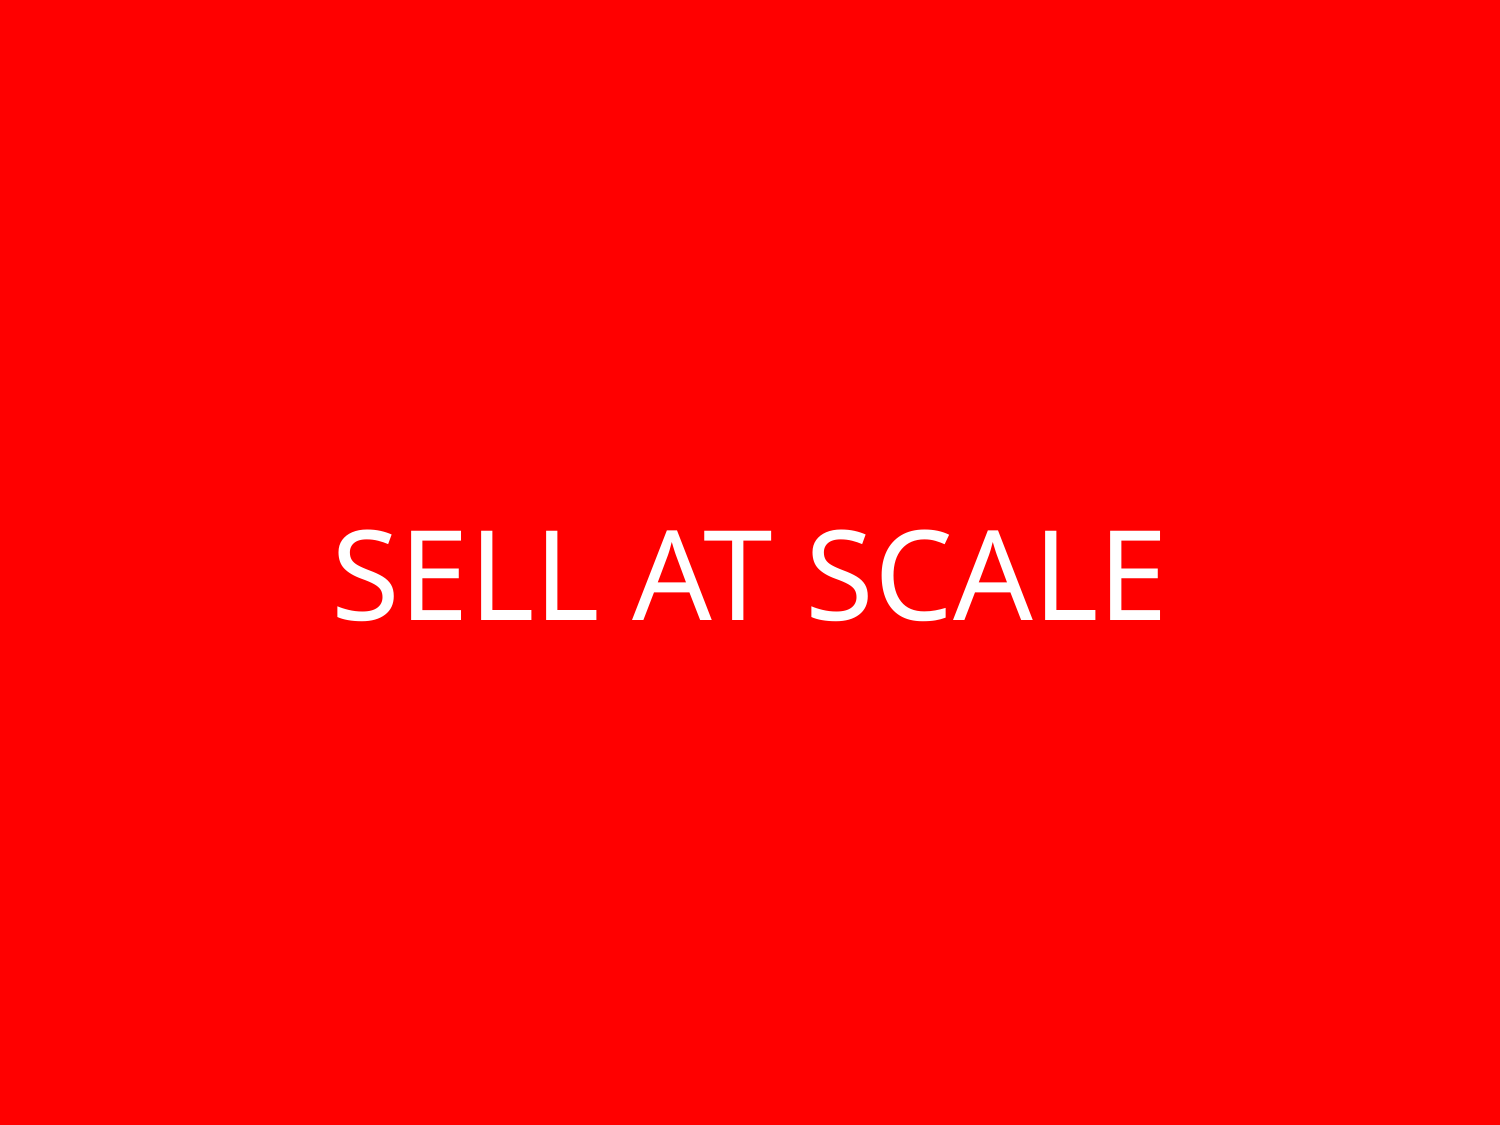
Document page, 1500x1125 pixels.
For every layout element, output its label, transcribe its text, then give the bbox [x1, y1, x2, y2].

list SELL AT SCALE [0, 487, 1500, 781]
